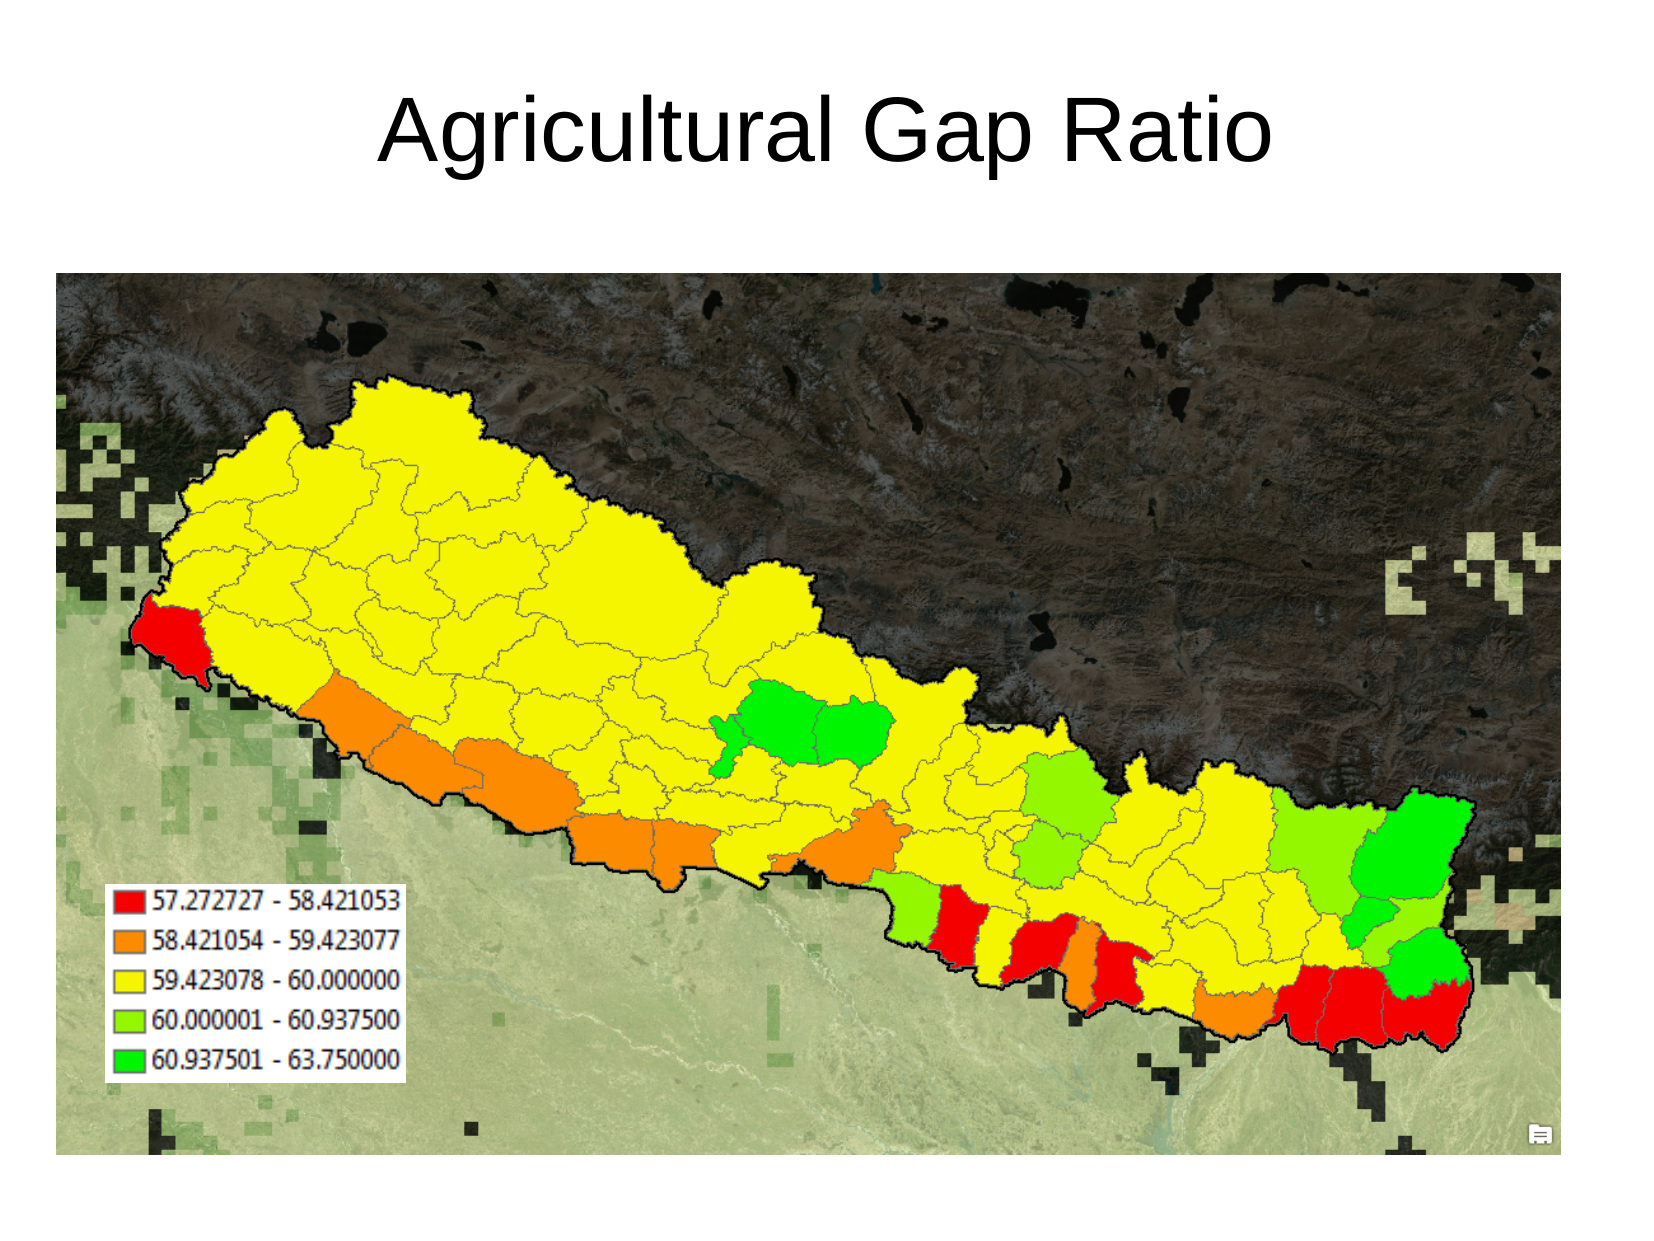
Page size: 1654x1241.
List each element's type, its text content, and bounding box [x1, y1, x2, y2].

picture [56, 273, 1561, 1156]
title Agricultural Gap Ratio [82, 25, 1571, 233]
